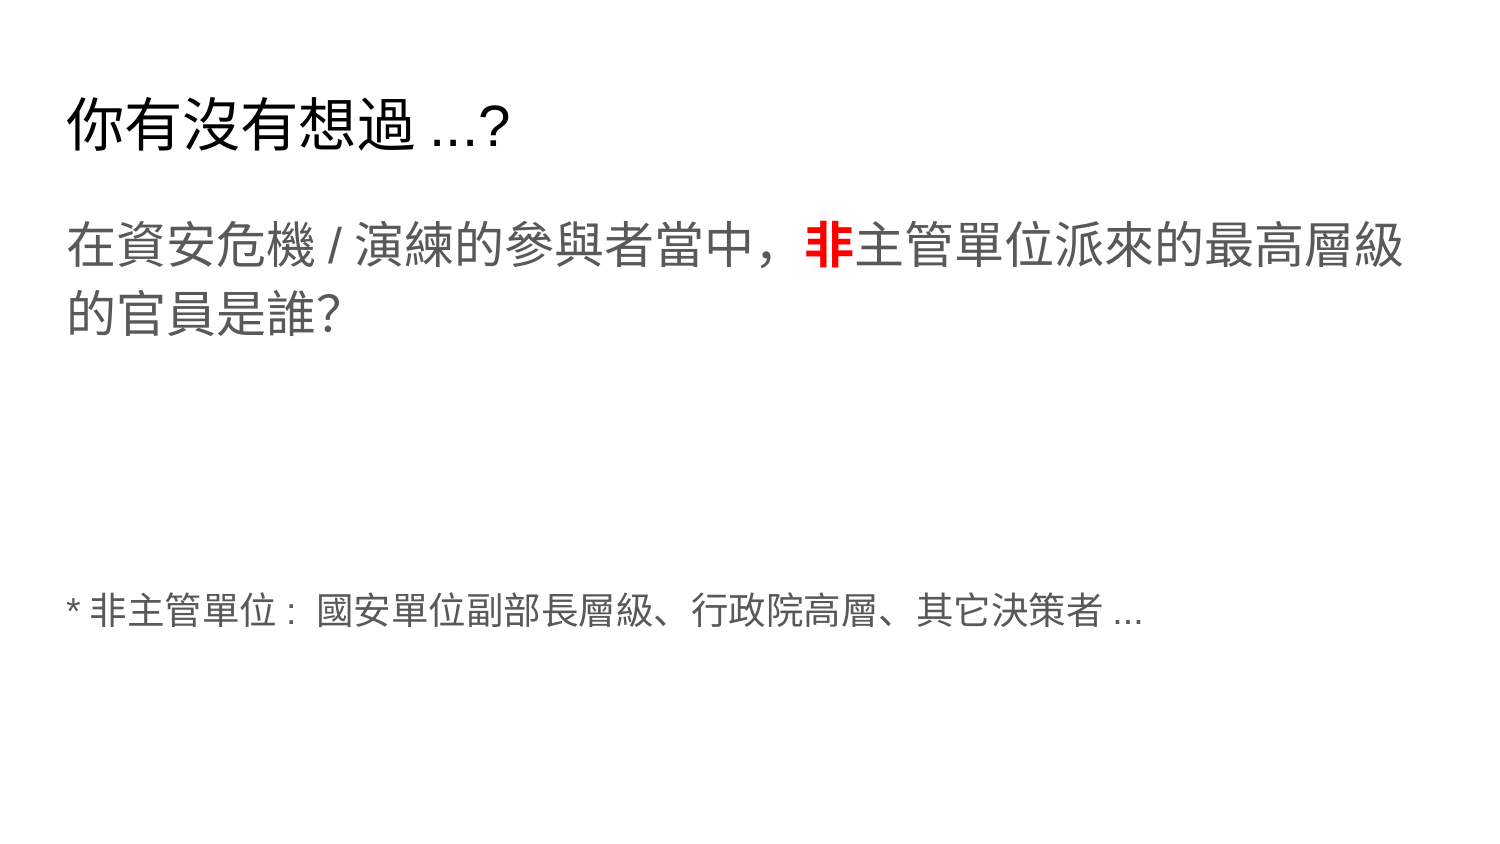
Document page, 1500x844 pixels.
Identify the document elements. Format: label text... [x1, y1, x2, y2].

title 你有沒有想過...? [51, 72, 1449, 167]
list 在資安危機/演練的參與者當中，非主管單位派來的最高層級的官員是誰？ *非主管單位: 國安單位副部長層級、行政院高層、其它決策者... [51, 189, 1449, 750]
